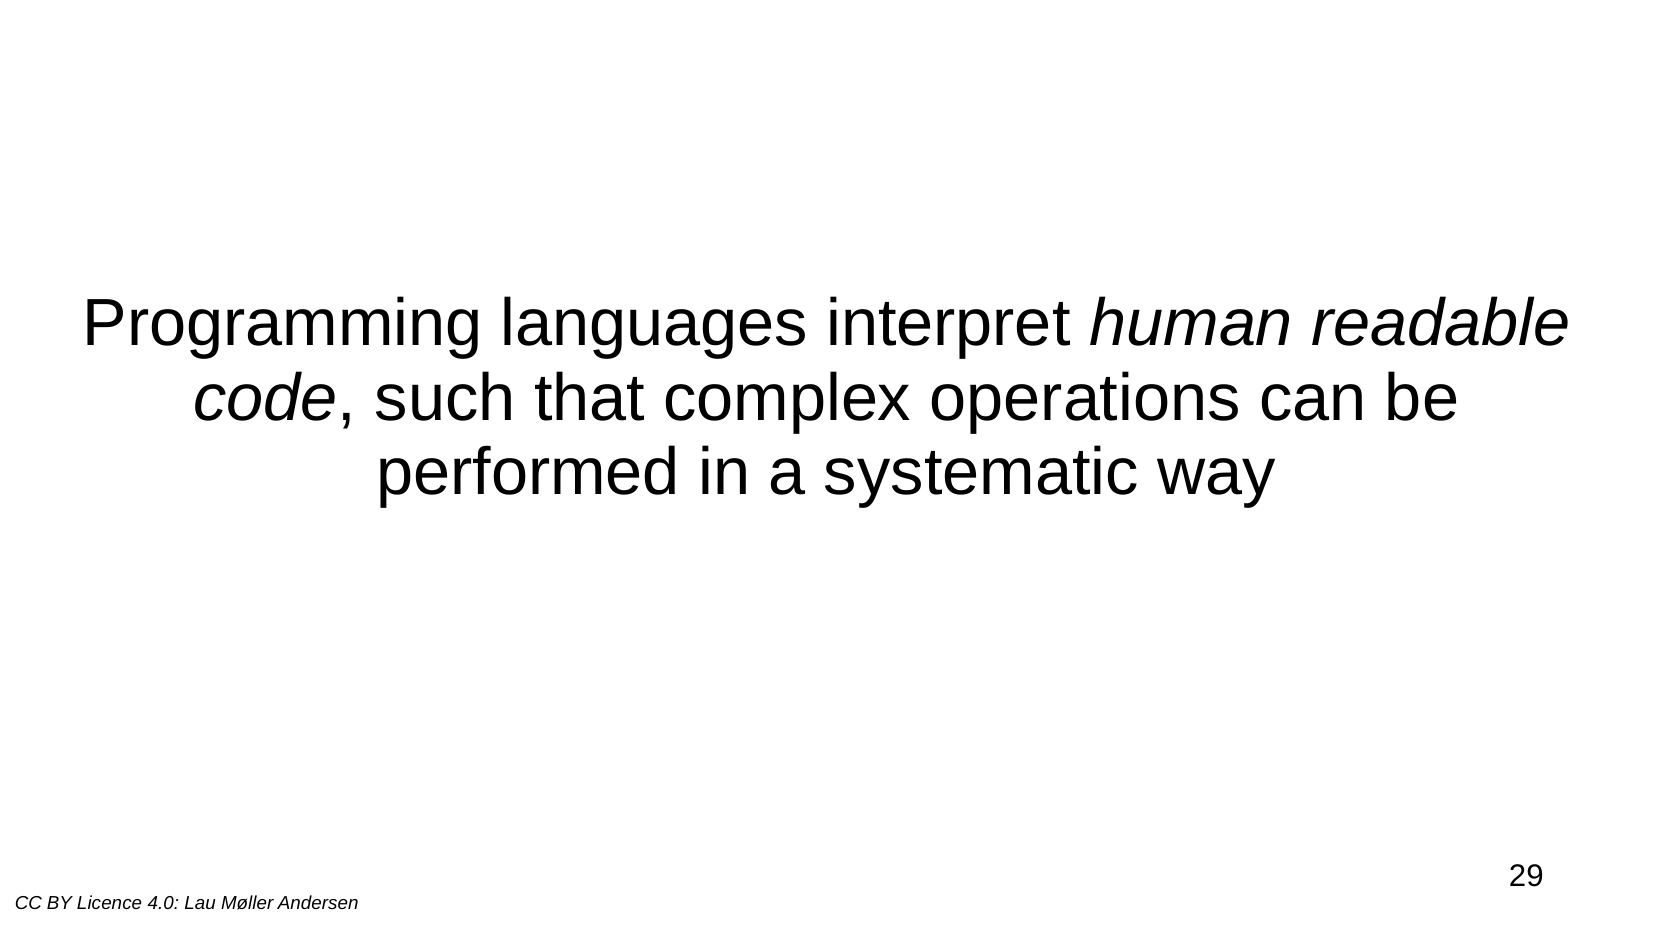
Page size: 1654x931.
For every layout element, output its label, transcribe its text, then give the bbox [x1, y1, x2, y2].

subtitle Programming languages interpret human readable code, such that complex operations can be performed in a systematic way [82, 37, 1571, 757]
text_box CC BY Licence 4.0: Lau Møller Andersen [0, 885, 387, 921]
text_box <nummer> [1494, 850, 1654, 921]
